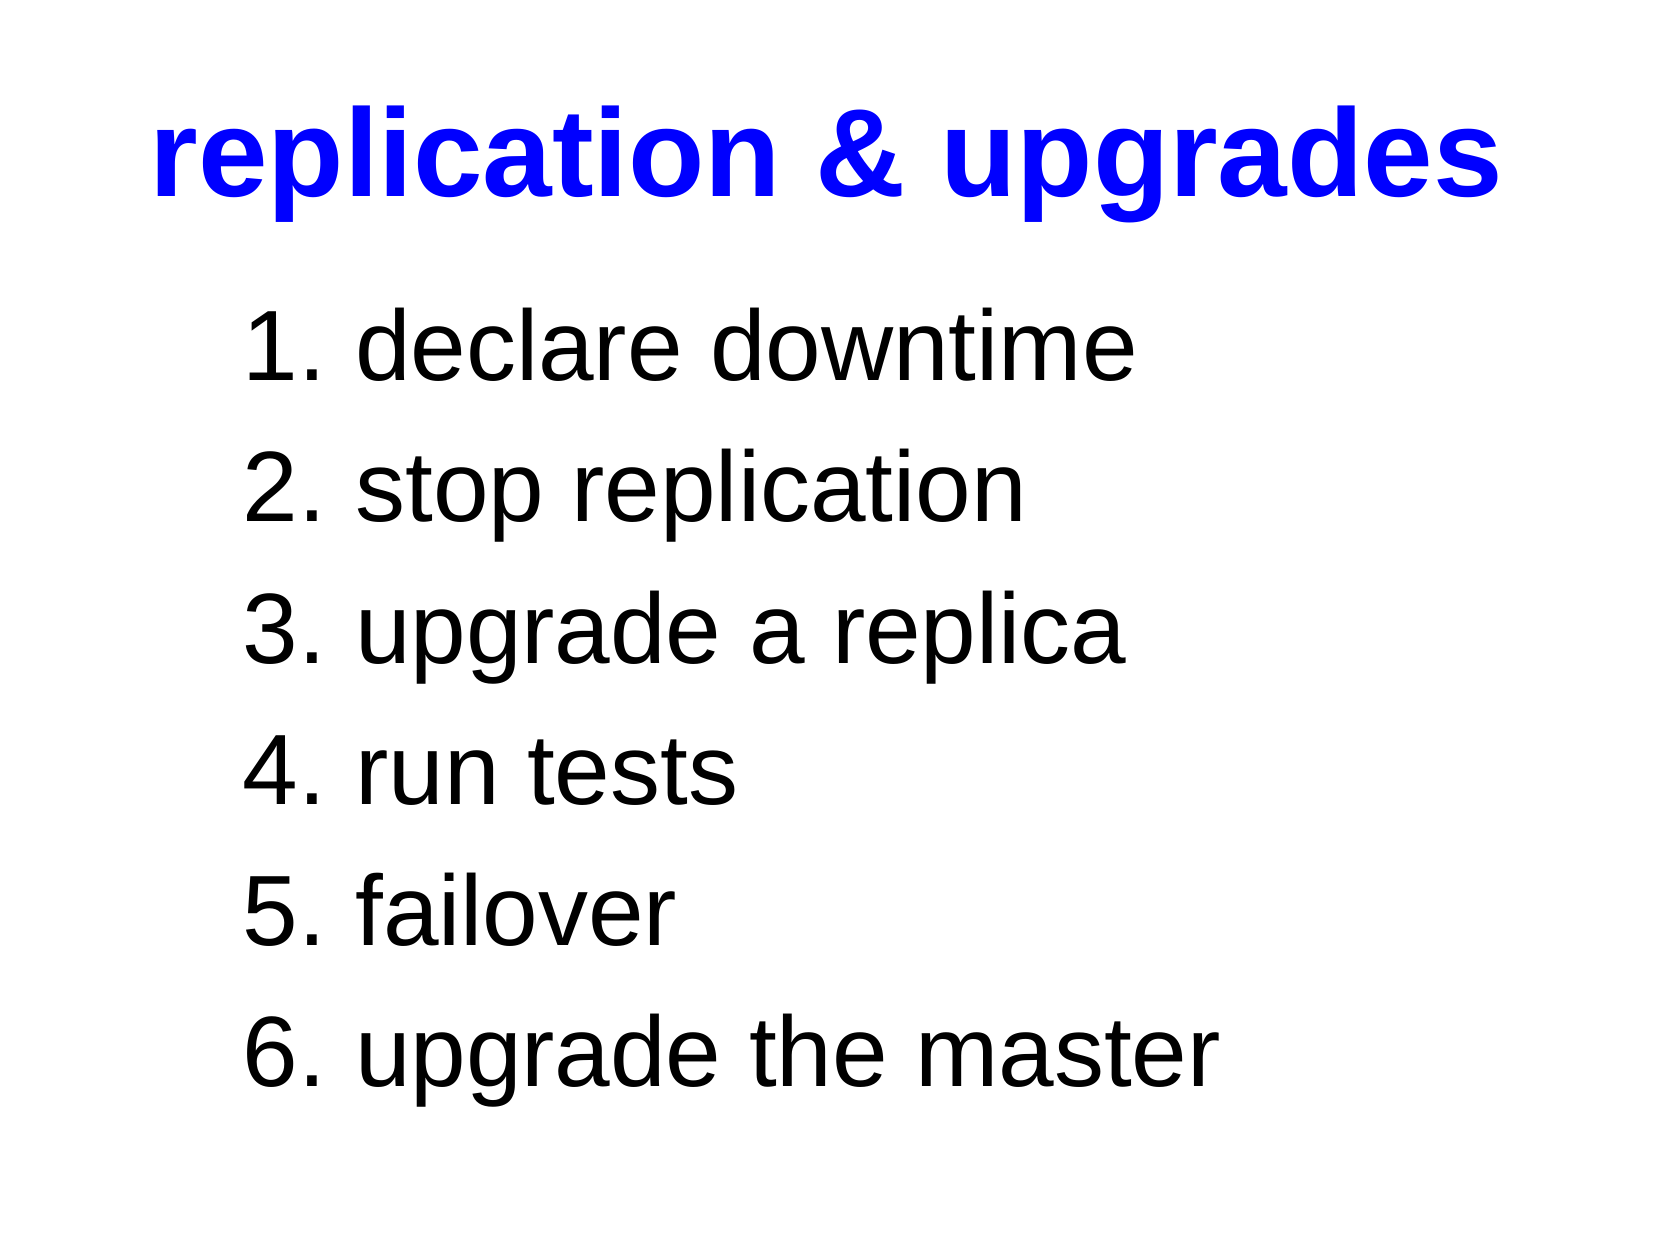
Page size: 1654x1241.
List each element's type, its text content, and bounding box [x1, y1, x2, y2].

title replication & upgrades [82, 49, 1571, 257]
list declare downtime stop replication upgrade a replica run tests failover upgrade the master [225, 290, 1591, 1126]
